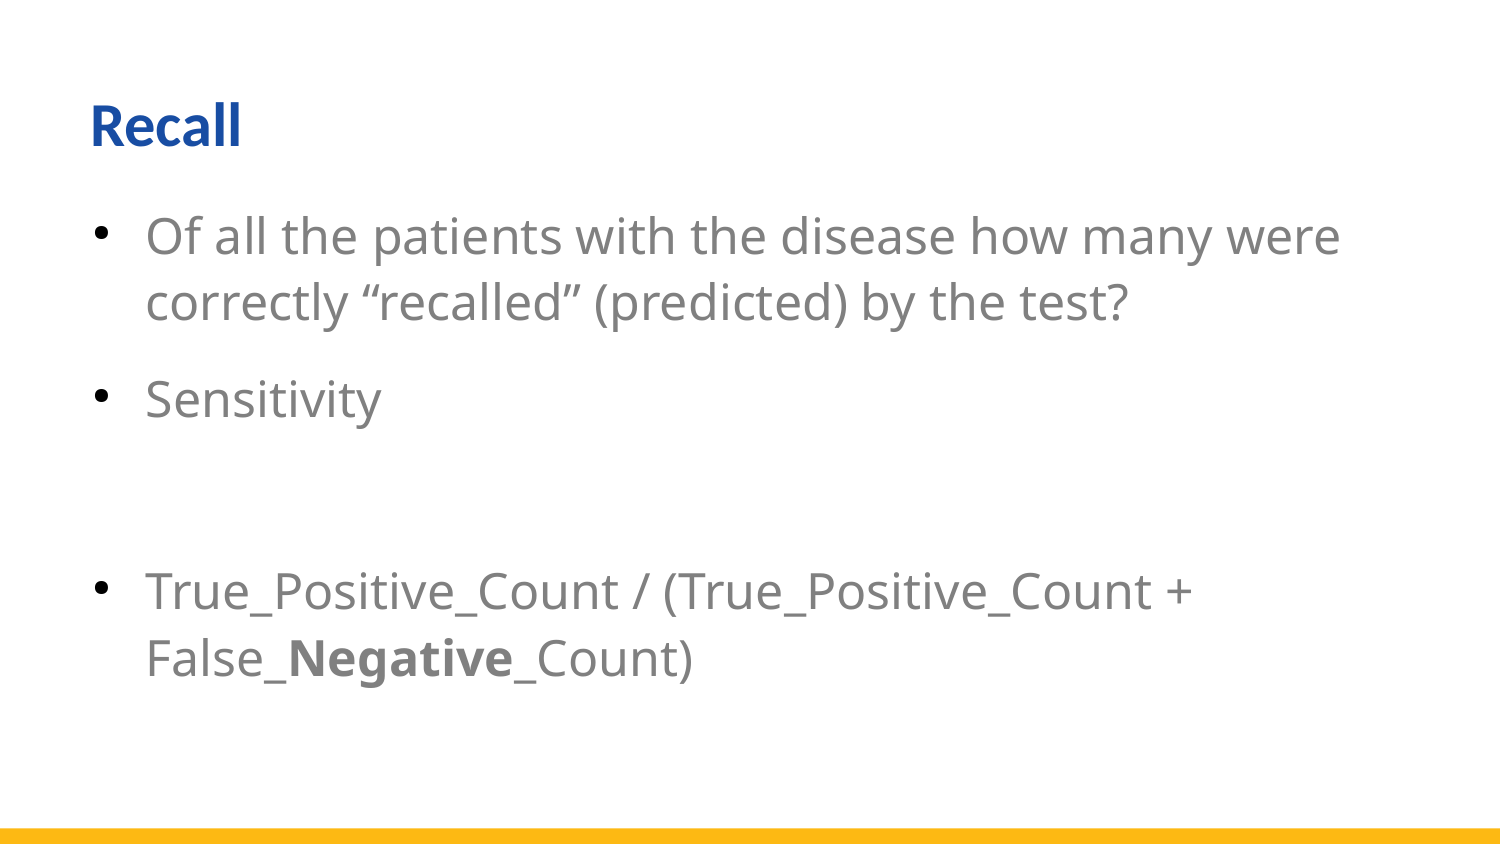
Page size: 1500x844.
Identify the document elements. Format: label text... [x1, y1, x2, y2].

title Recall [75, 0, 1425, 197]
list Of all the patients with the disease how many were correctly “recalled” (predicted) by the test? Sensitivity True_Positive_Count / (True_Positive_Count + False_Negative_Count) [75, 197, 1425, 687]
